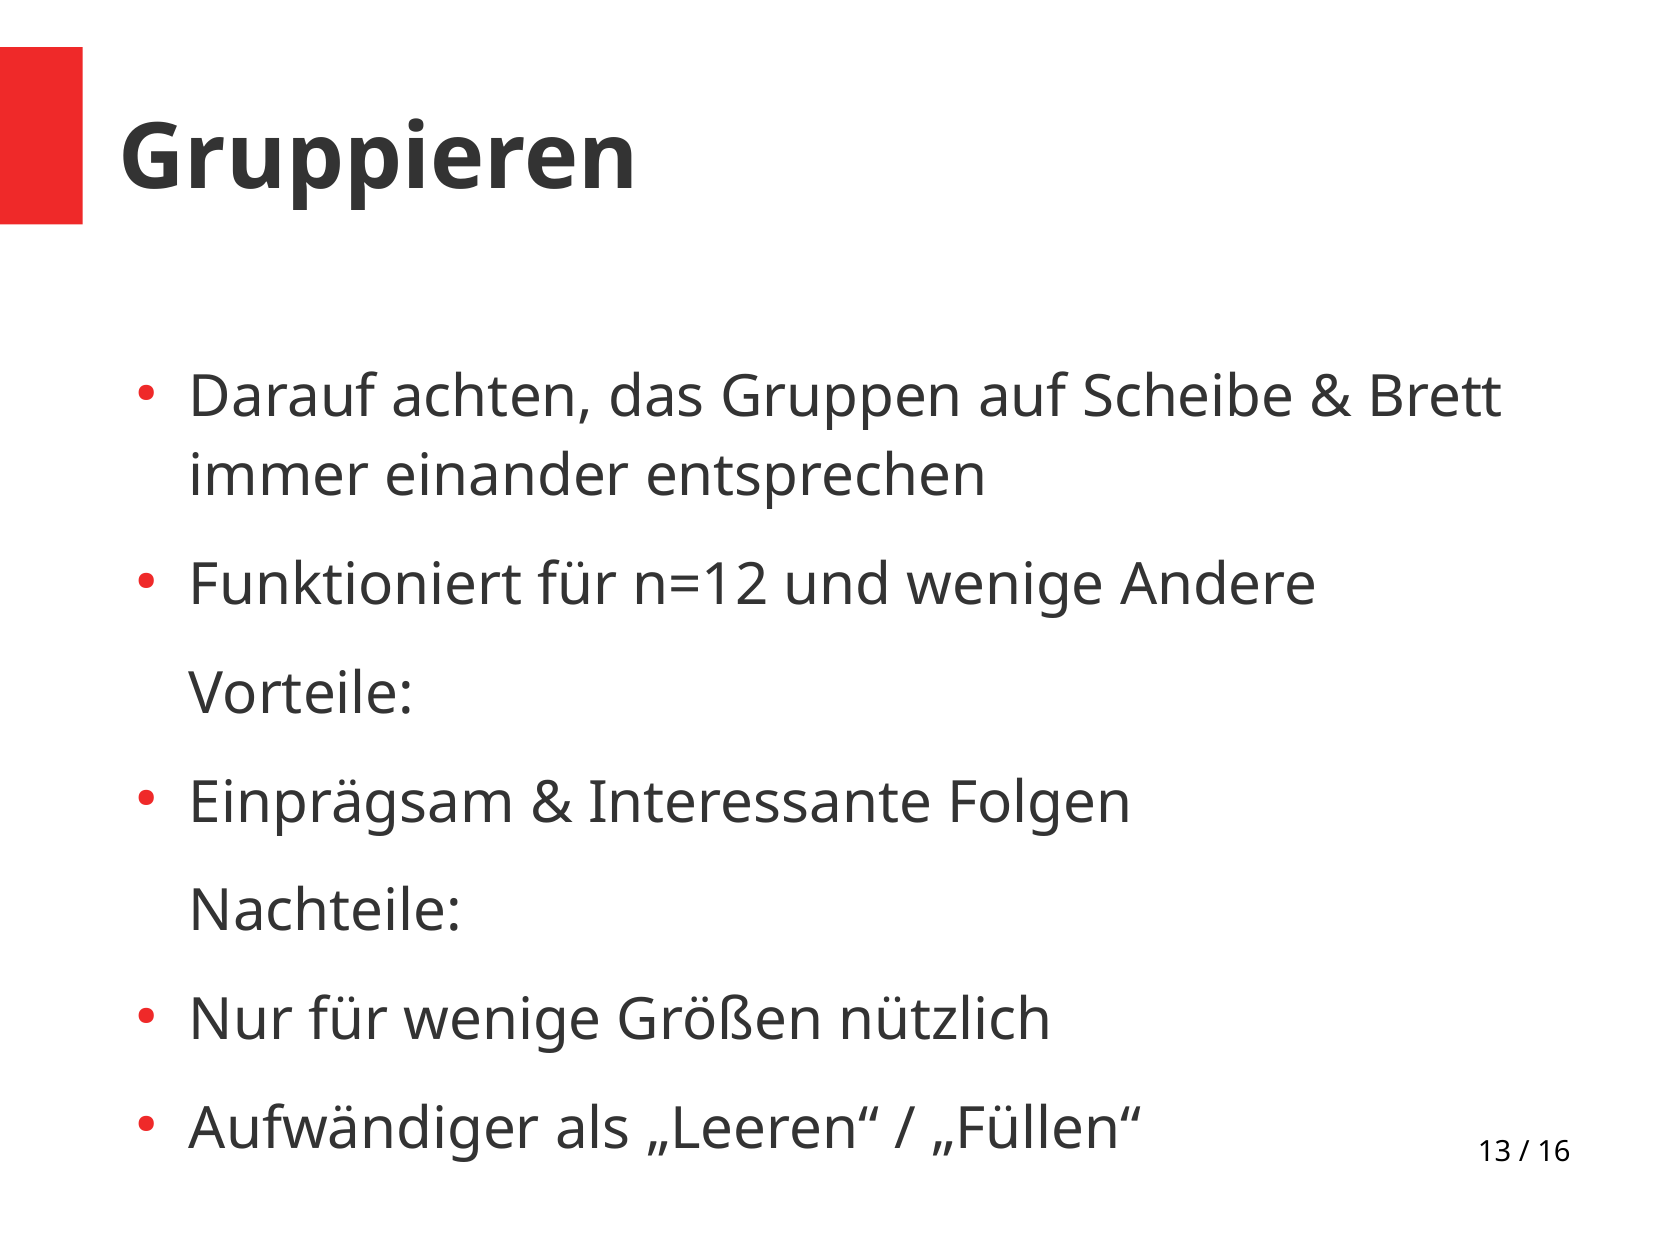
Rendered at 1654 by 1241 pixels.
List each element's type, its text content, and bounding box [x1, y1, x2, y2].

title Gruppieren [118, 49, 1571, 257]
list Darauf achten, das Gruppen auf Scheibe & Brett immer einander entsprechen Funktioniert für n=12 und wenige Andere Vorteile: Einprägsam & Interessante Folgen Nachteile: Nur für wenige Größen nützlich Aufwändiger als „Leeren“ / „Füllen“ [118, 354, 1536, 1074]
